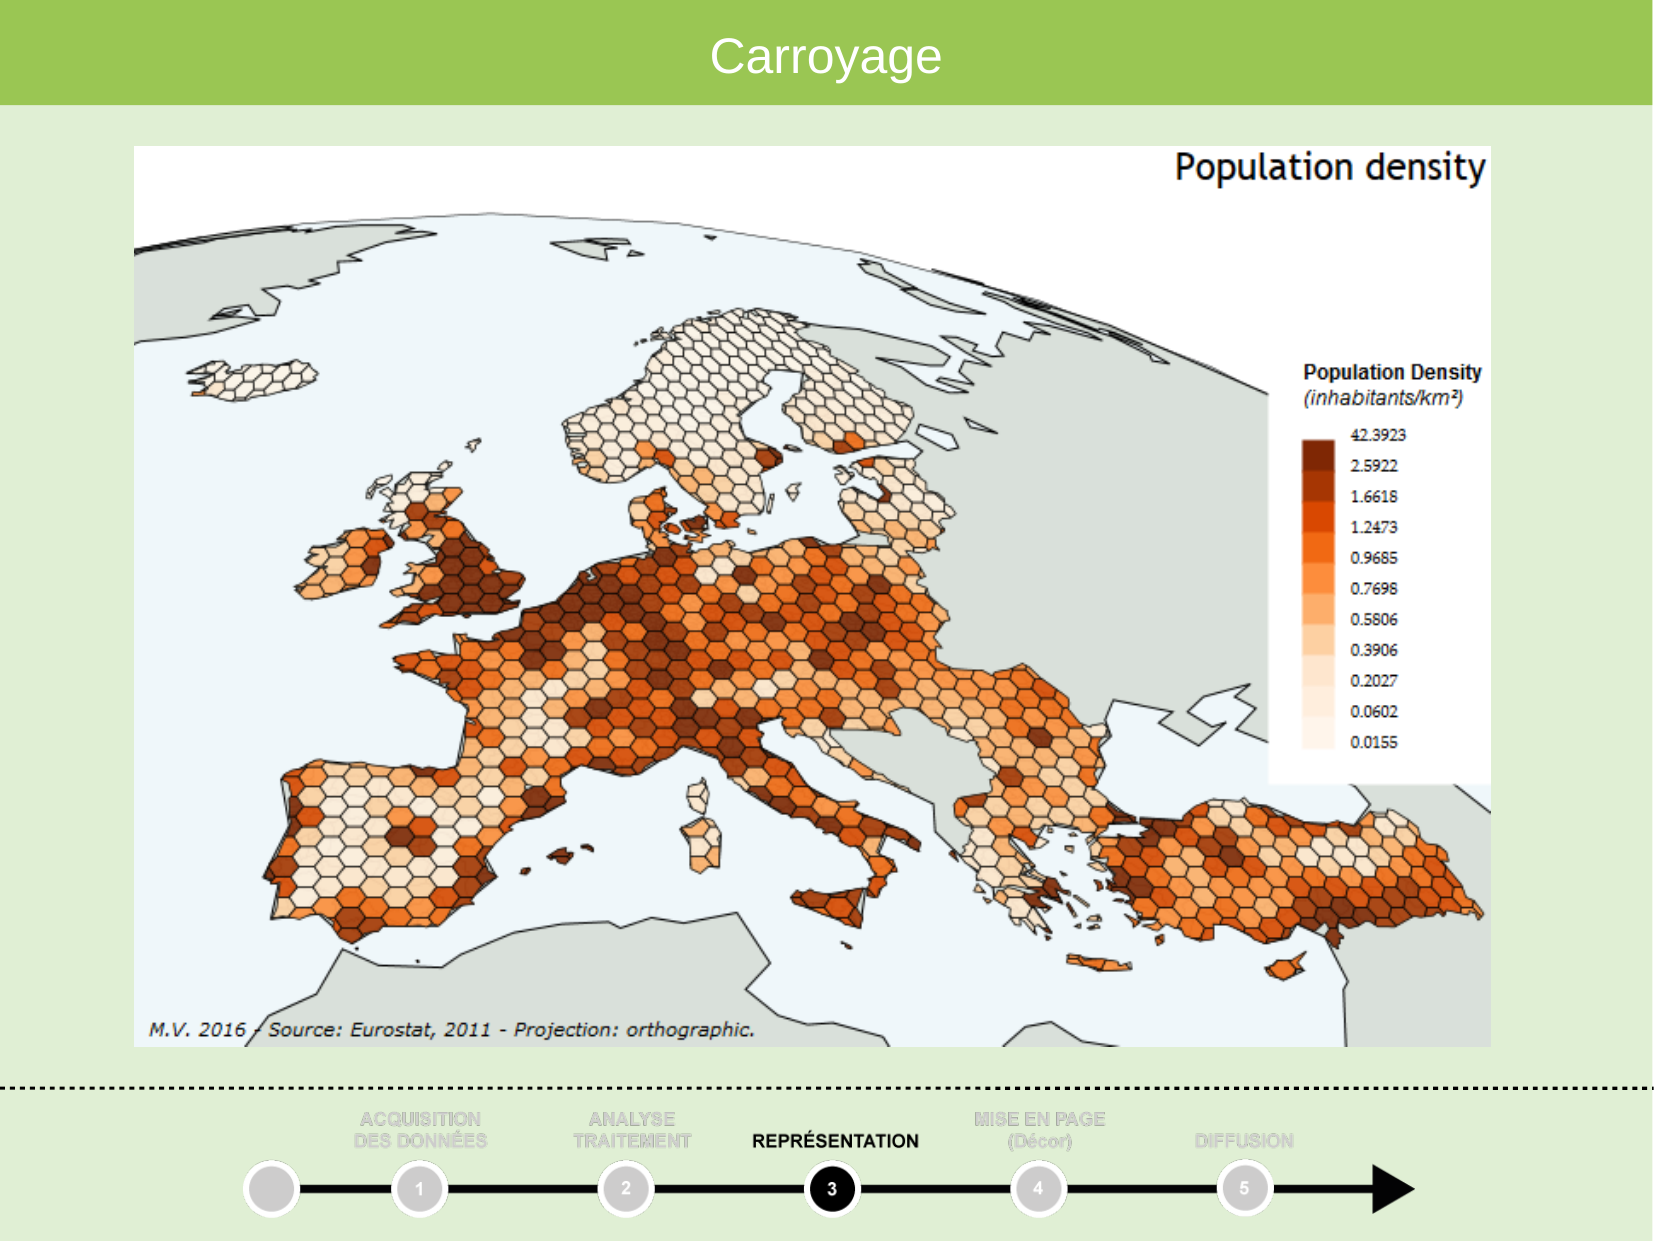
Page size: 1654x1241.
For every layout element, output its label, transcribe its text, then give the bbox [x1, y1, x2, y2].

picture [243, 1109, 1415, 1218]
text_box Carroyage [82, 19, 1570, 88]
picture [134, 146, 1491, 1047]
